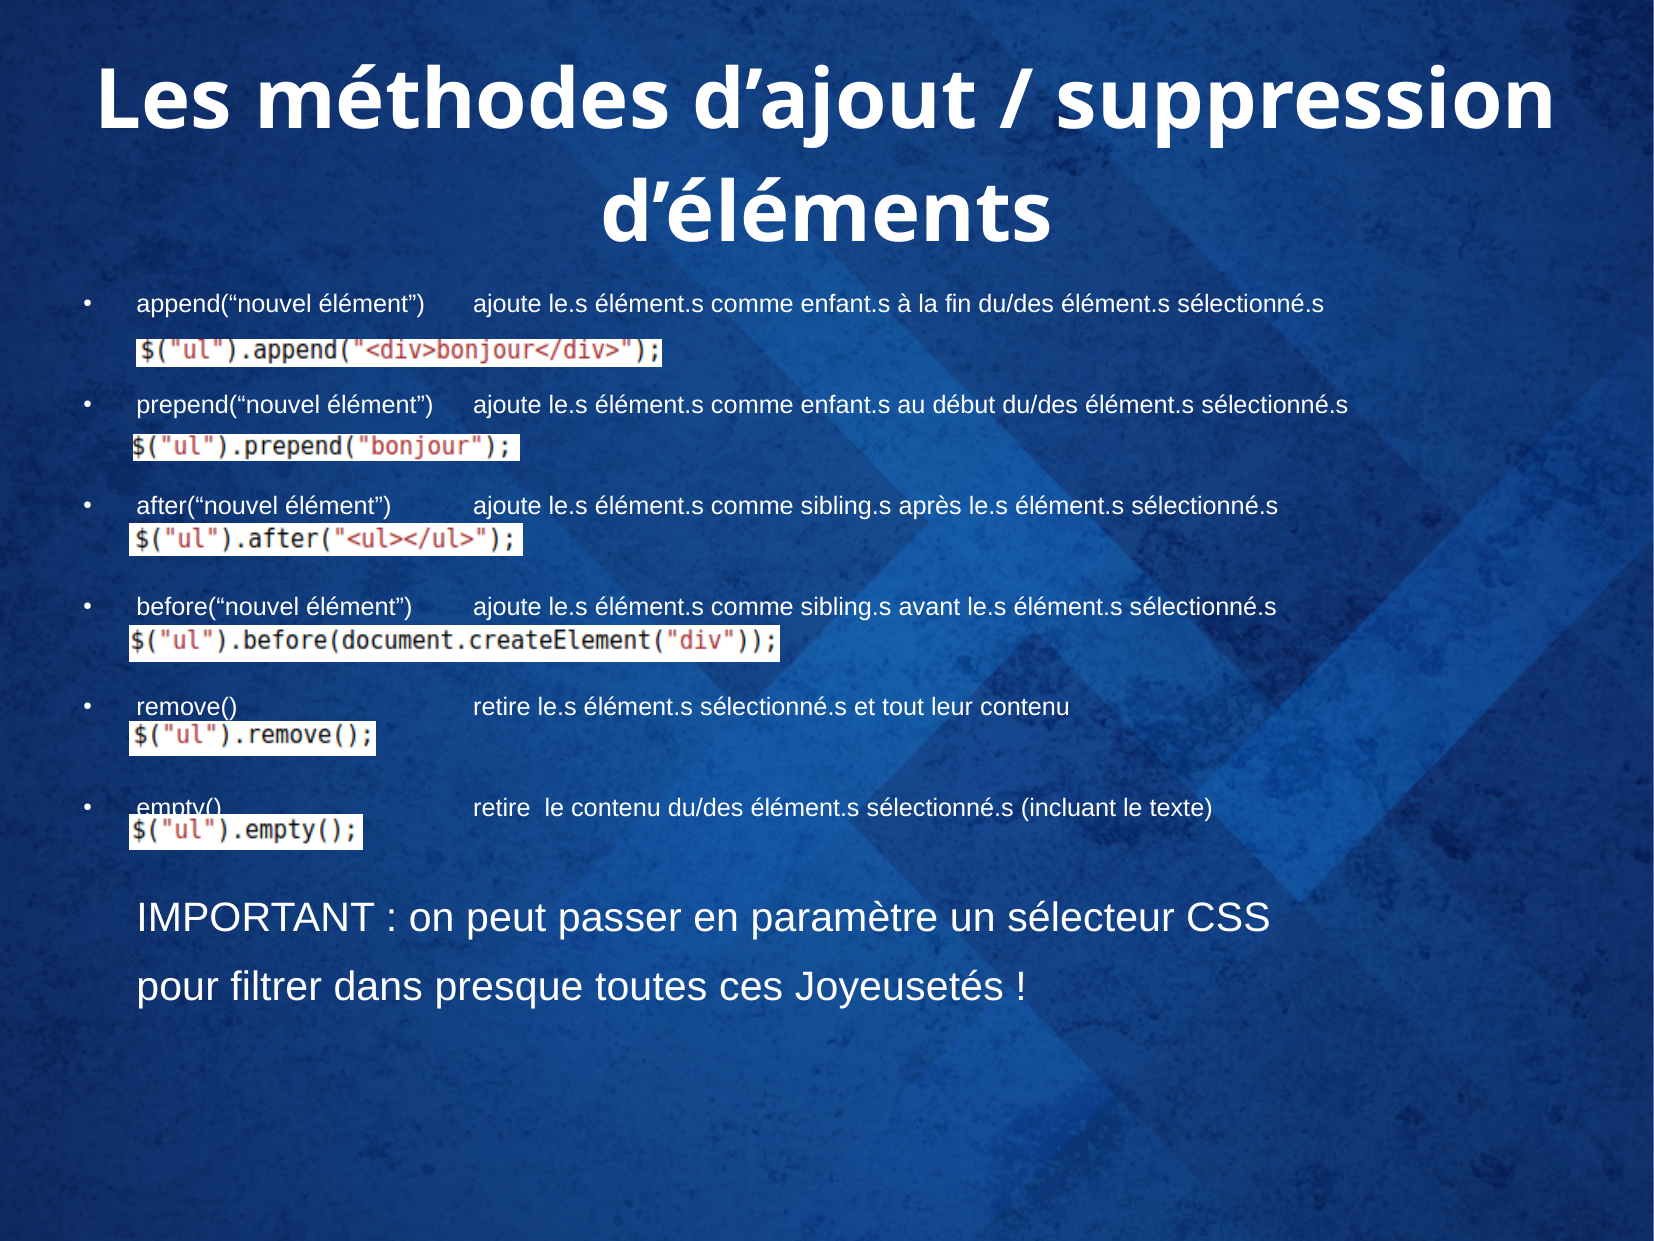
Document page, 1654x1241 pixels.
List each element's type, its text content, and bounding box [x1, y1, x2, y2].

list append(“nouvel élément”) ajoute le.s élément.s comme enfant.s à la fin du/des élément.s sélectionné.s prepend(“nouvel élément”) ajoute le.s élément.s comme enfant.s au début du/des élément.s sélectionné.s after(“nouvel élément”) ajoute le.s élément.s comme sibling.s après le.s élément.s sélectionné.s before(“nouvel élément”) ajoute le.s élément.s comme sibling.s avant le.s élément.s sélectionné.s remove() retire le.s élément.s sélectionné.s et tout leur contenu empty() retire le contenu du/des élément.s sélectionné.s (incluant le texte) IMPORTANT : on peut passer en paramètre un sélecteur CSS pour filtrer dans presque toutes ces Joyeusetés ! [82, 290, 1538, 1010]
picture [0, 0, 1654, 1241]
title Les méthodes d’ajout / suppression d’éléments [82, 49, 1571, 257]
